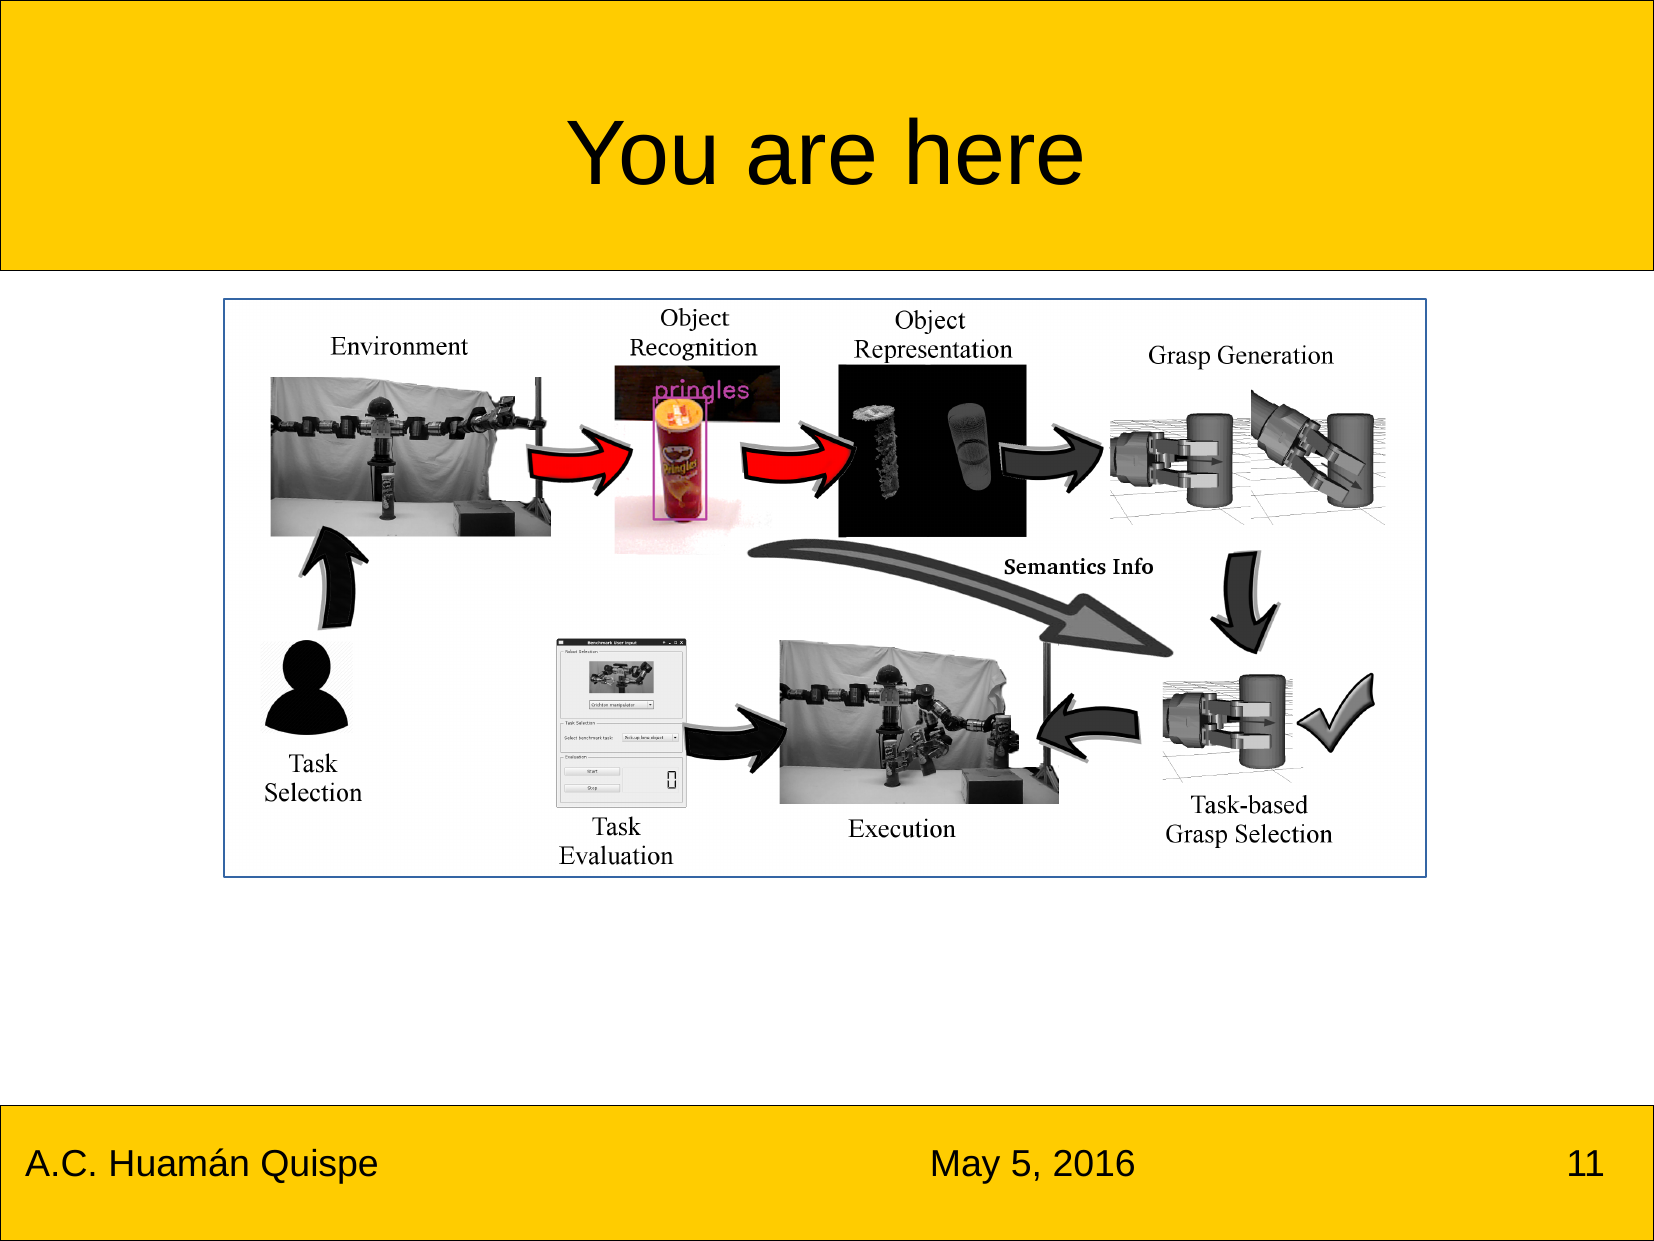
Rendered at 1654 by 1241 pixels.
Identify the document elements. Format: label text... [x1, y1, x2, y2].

picture [225, 300, 1426, 877]
title You are here [82, 49, 1571, 257]
